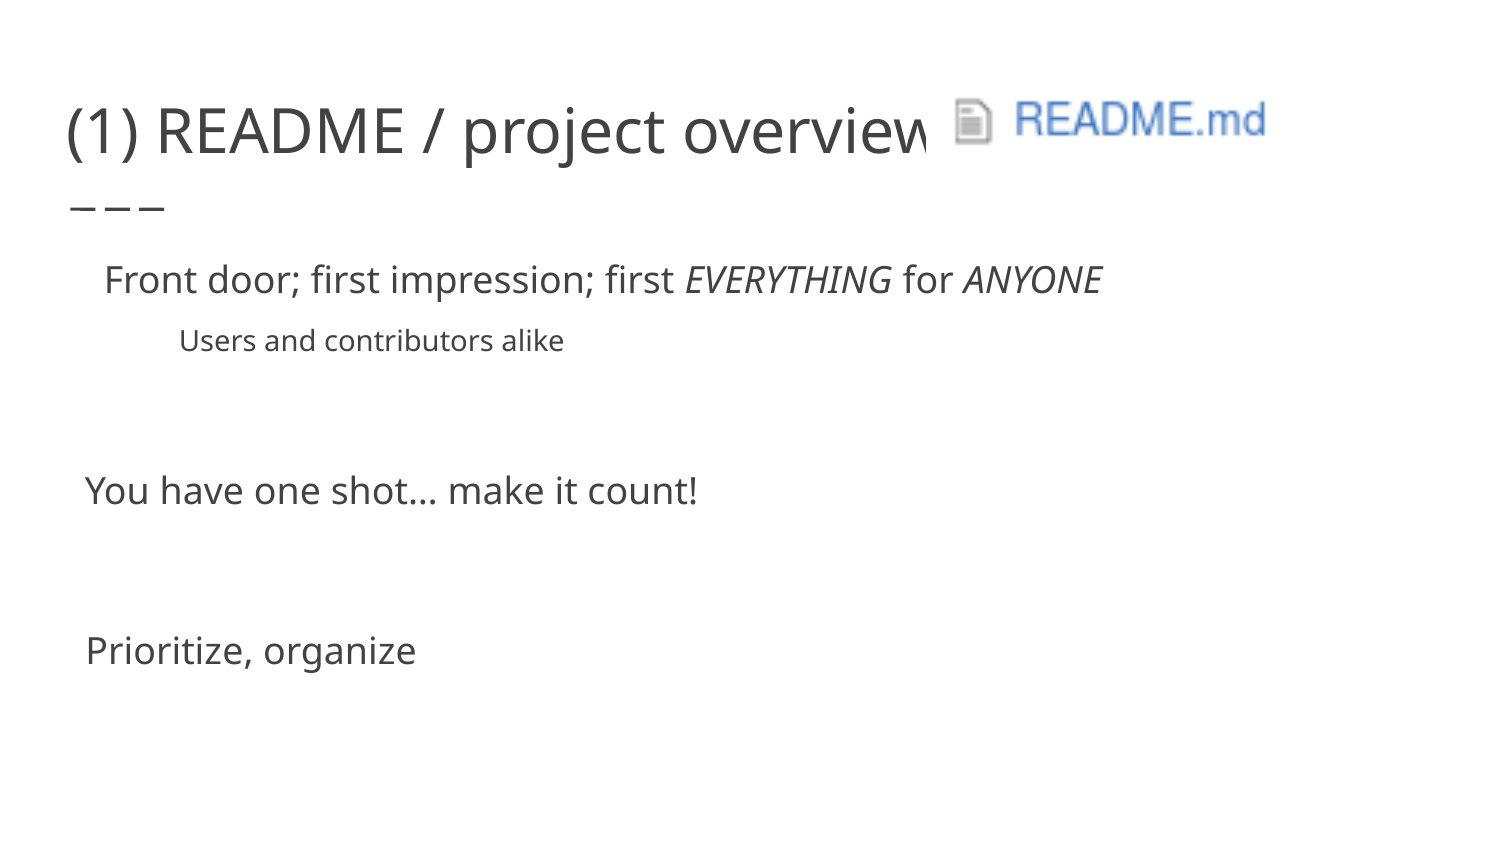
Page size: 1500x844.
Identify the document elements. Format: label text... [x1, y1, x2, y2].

list Front door; first impression; first EVERYTHING for ANYONE Users and contributors alike [51, 240, 1449, 379]
title (1) README / project overview [51, 61, 1449, 182]
text_box You have one shot… make it count! [51, 445, 1449, 525]
text_box Prioritize, organize [51, 604, 1450, 685]
picture [926, 75, 1302, 167]
